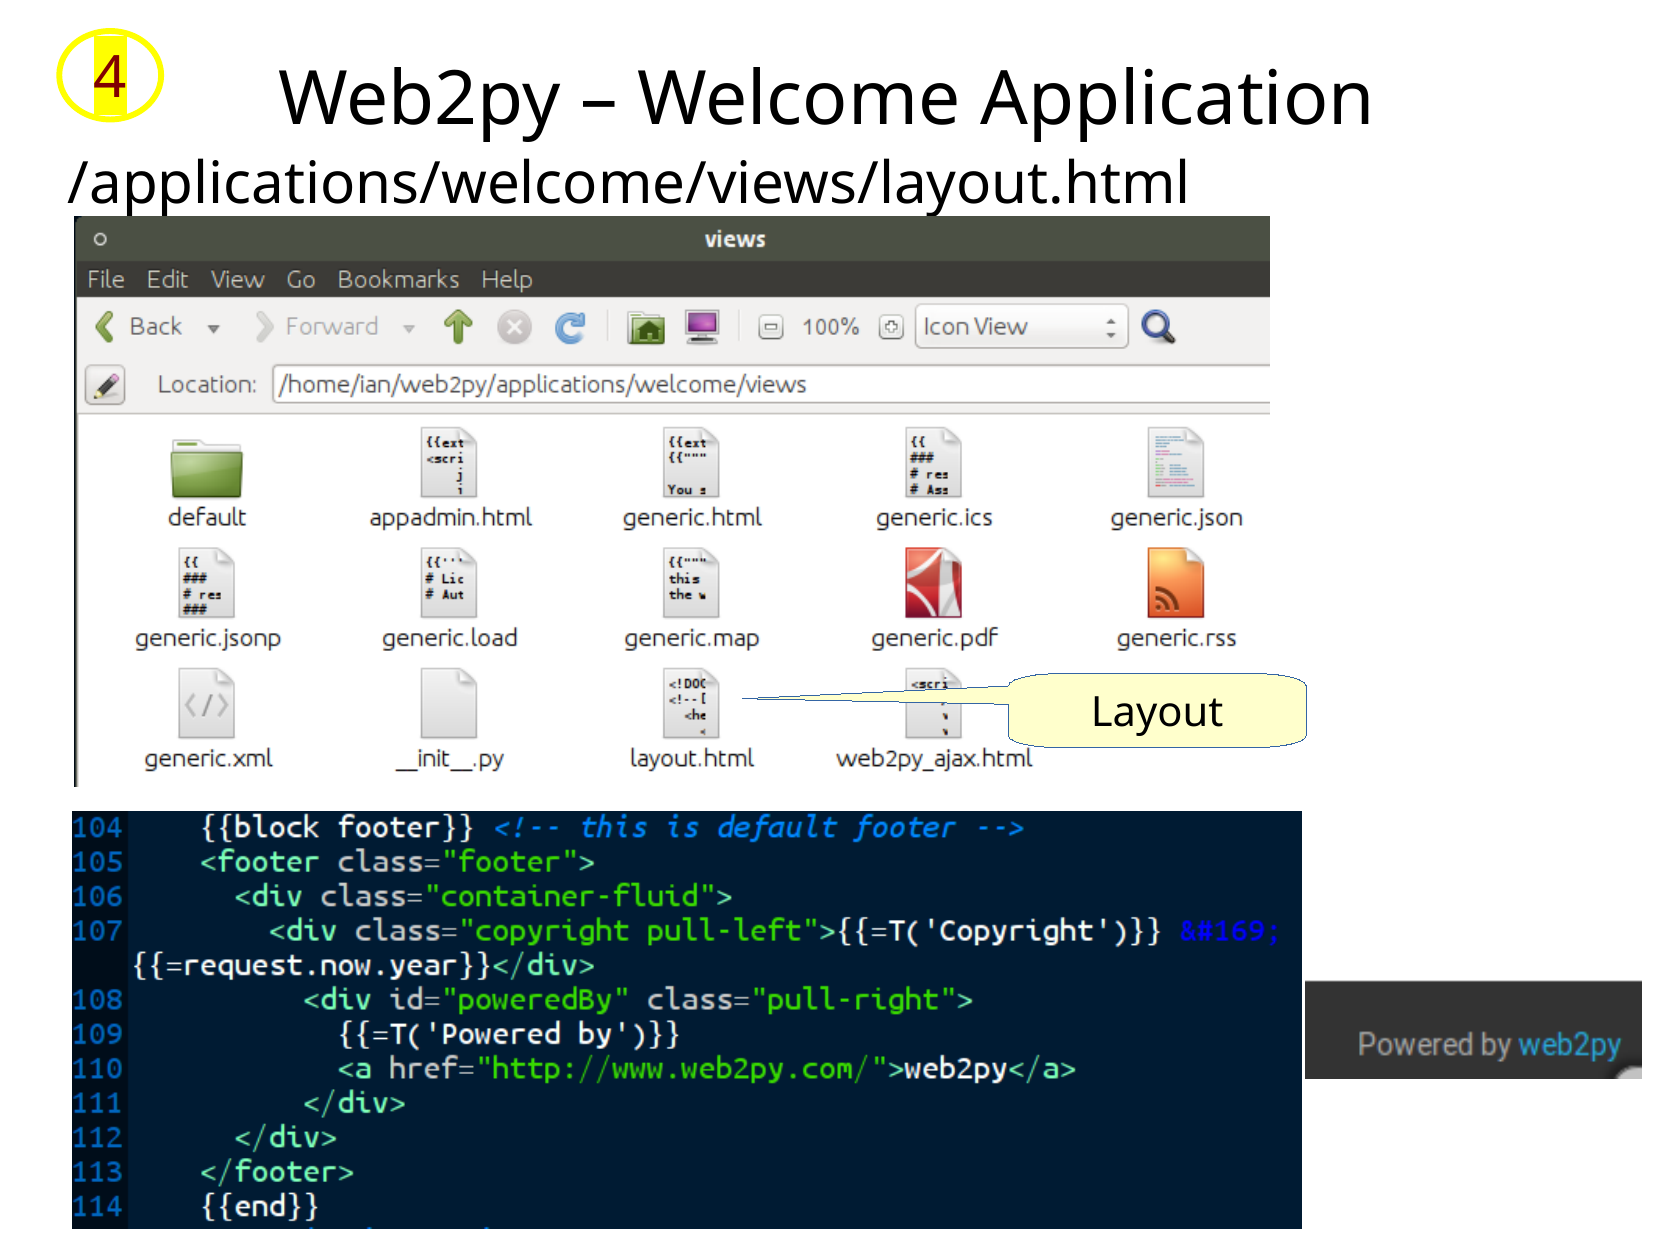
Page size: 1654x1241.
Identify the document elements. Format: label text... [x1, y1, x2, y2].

picture [74, 216, 1270, 787]
text_box Layout [742, 673, 1307, 748]
text_box /applications/welcome/views/layout.html [53, 141, 1595, 222]
picture [72, 811, 1302, 1229]
title Web2py – Welcome Application [82, 49, 1571, 141]
text_box 4 [59, 31, 162, 120]
picture [1305, 971, 1642, 1079]
